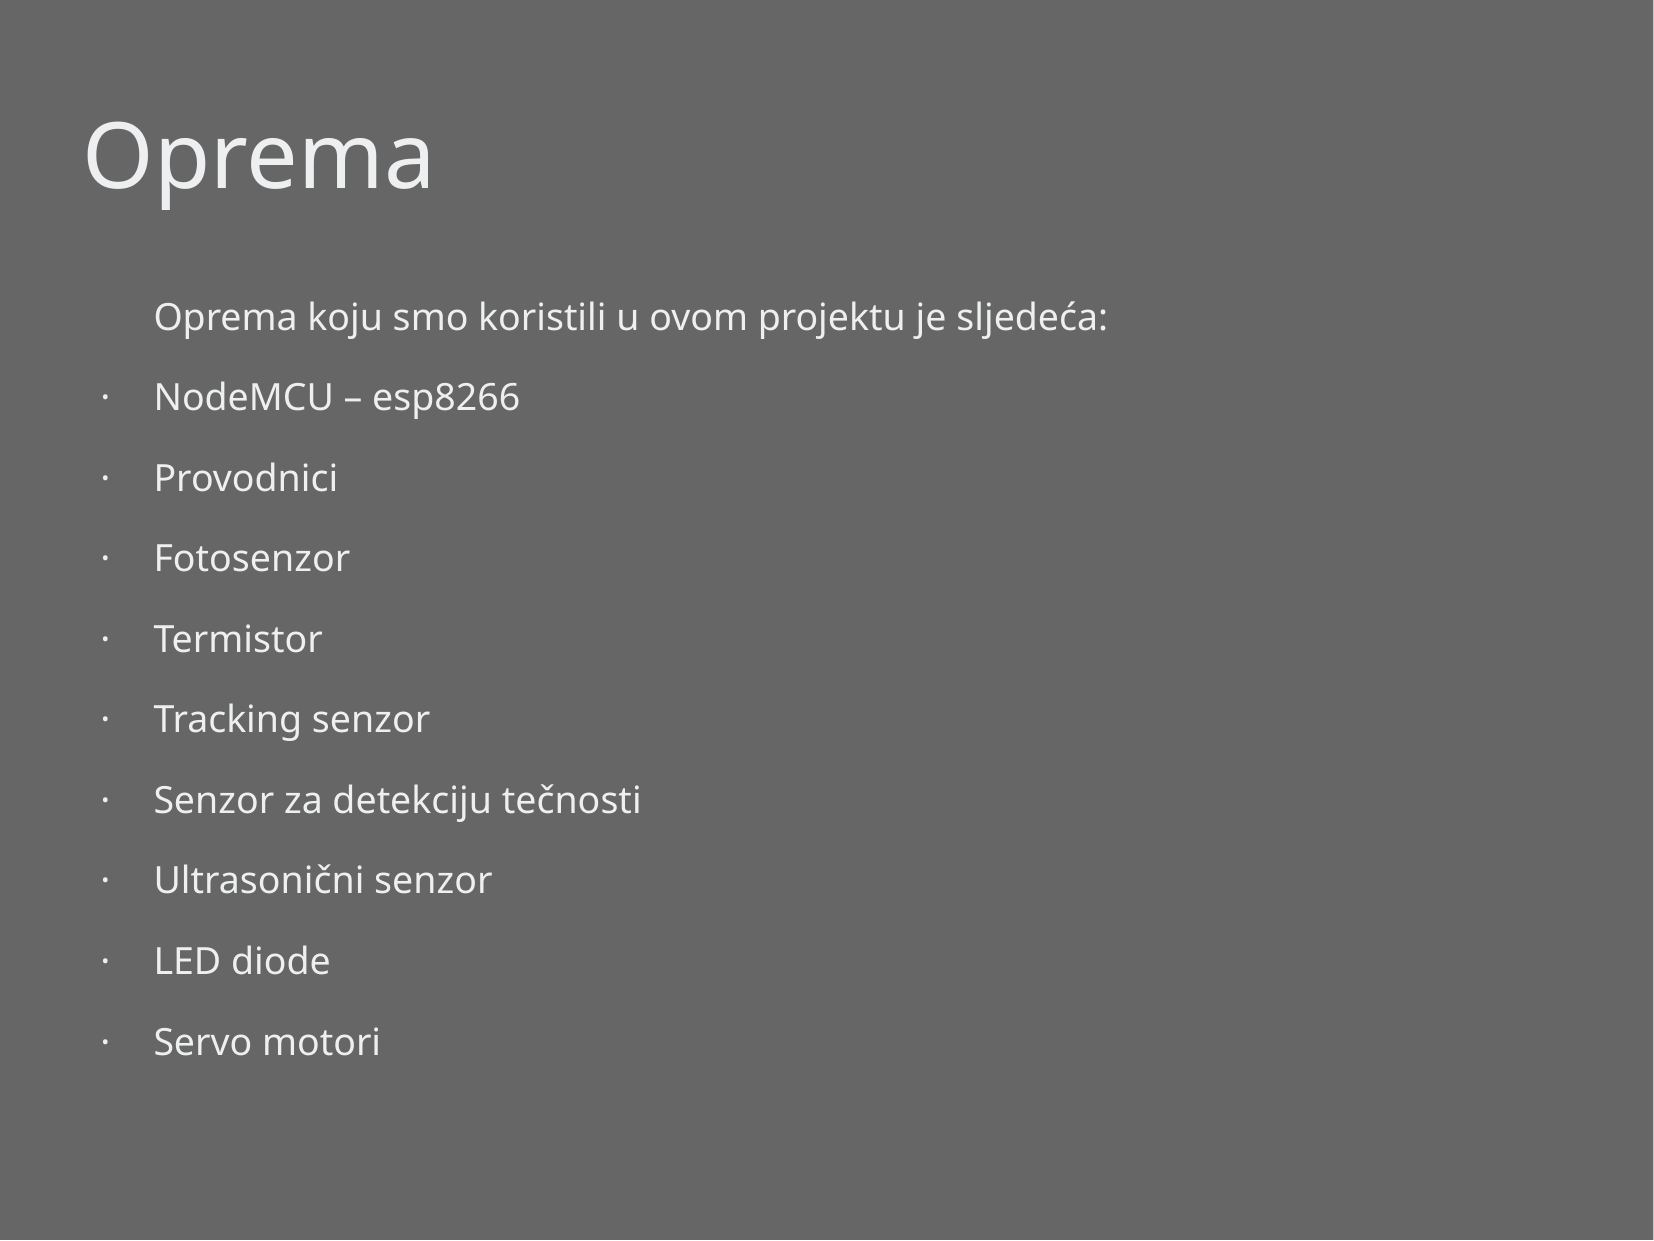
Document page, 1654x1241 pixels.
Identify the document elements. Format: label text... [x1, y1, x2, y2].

title Oprema [82, 49, 1571, 257]
list Oprema koju smo koristili u ovom projektu je sljedeća: NodeMCU – esp8266 Provodnici Fotosenzor Termistor Tracking senzor Senzor za detekciju tečnosti Ultrasonični senzor LED diode Servo motori [82, 290, 1571, 1088]
